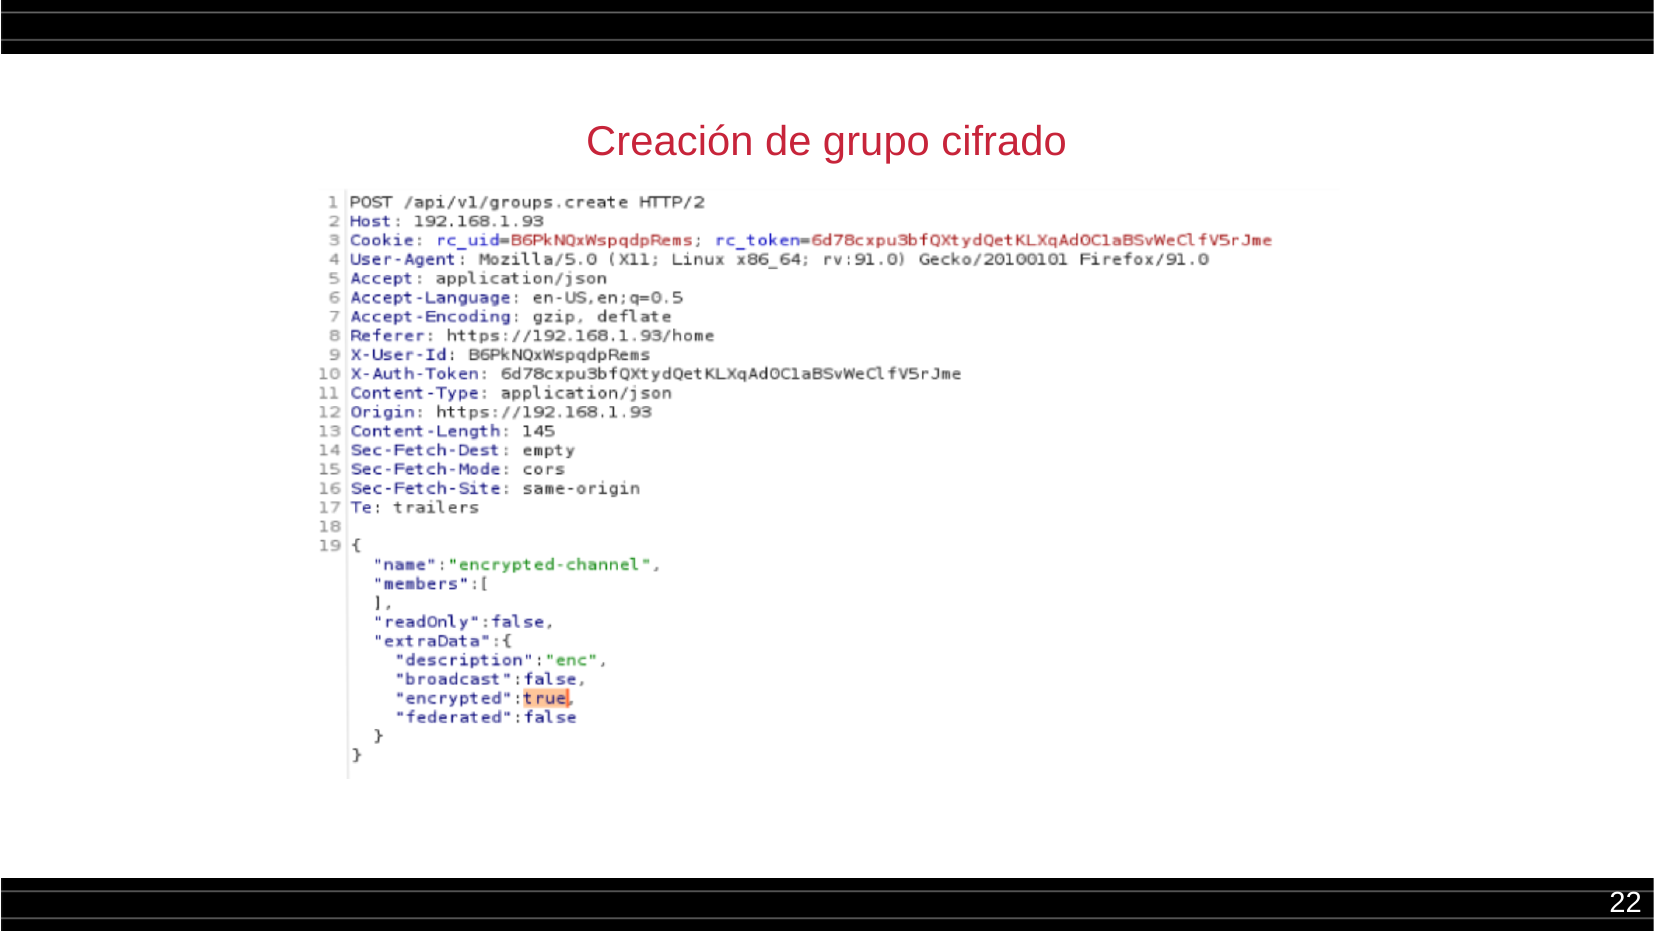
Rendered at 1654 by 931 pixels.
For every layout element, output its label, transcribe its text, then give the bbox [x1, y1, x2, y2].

picture [1, 878, 1654, 931]
title Creación de grupo cifrado [82, 92, 1571, 189]
picture [1, 0, 1654, 54]
picture [317, 188, 1342, 779]
